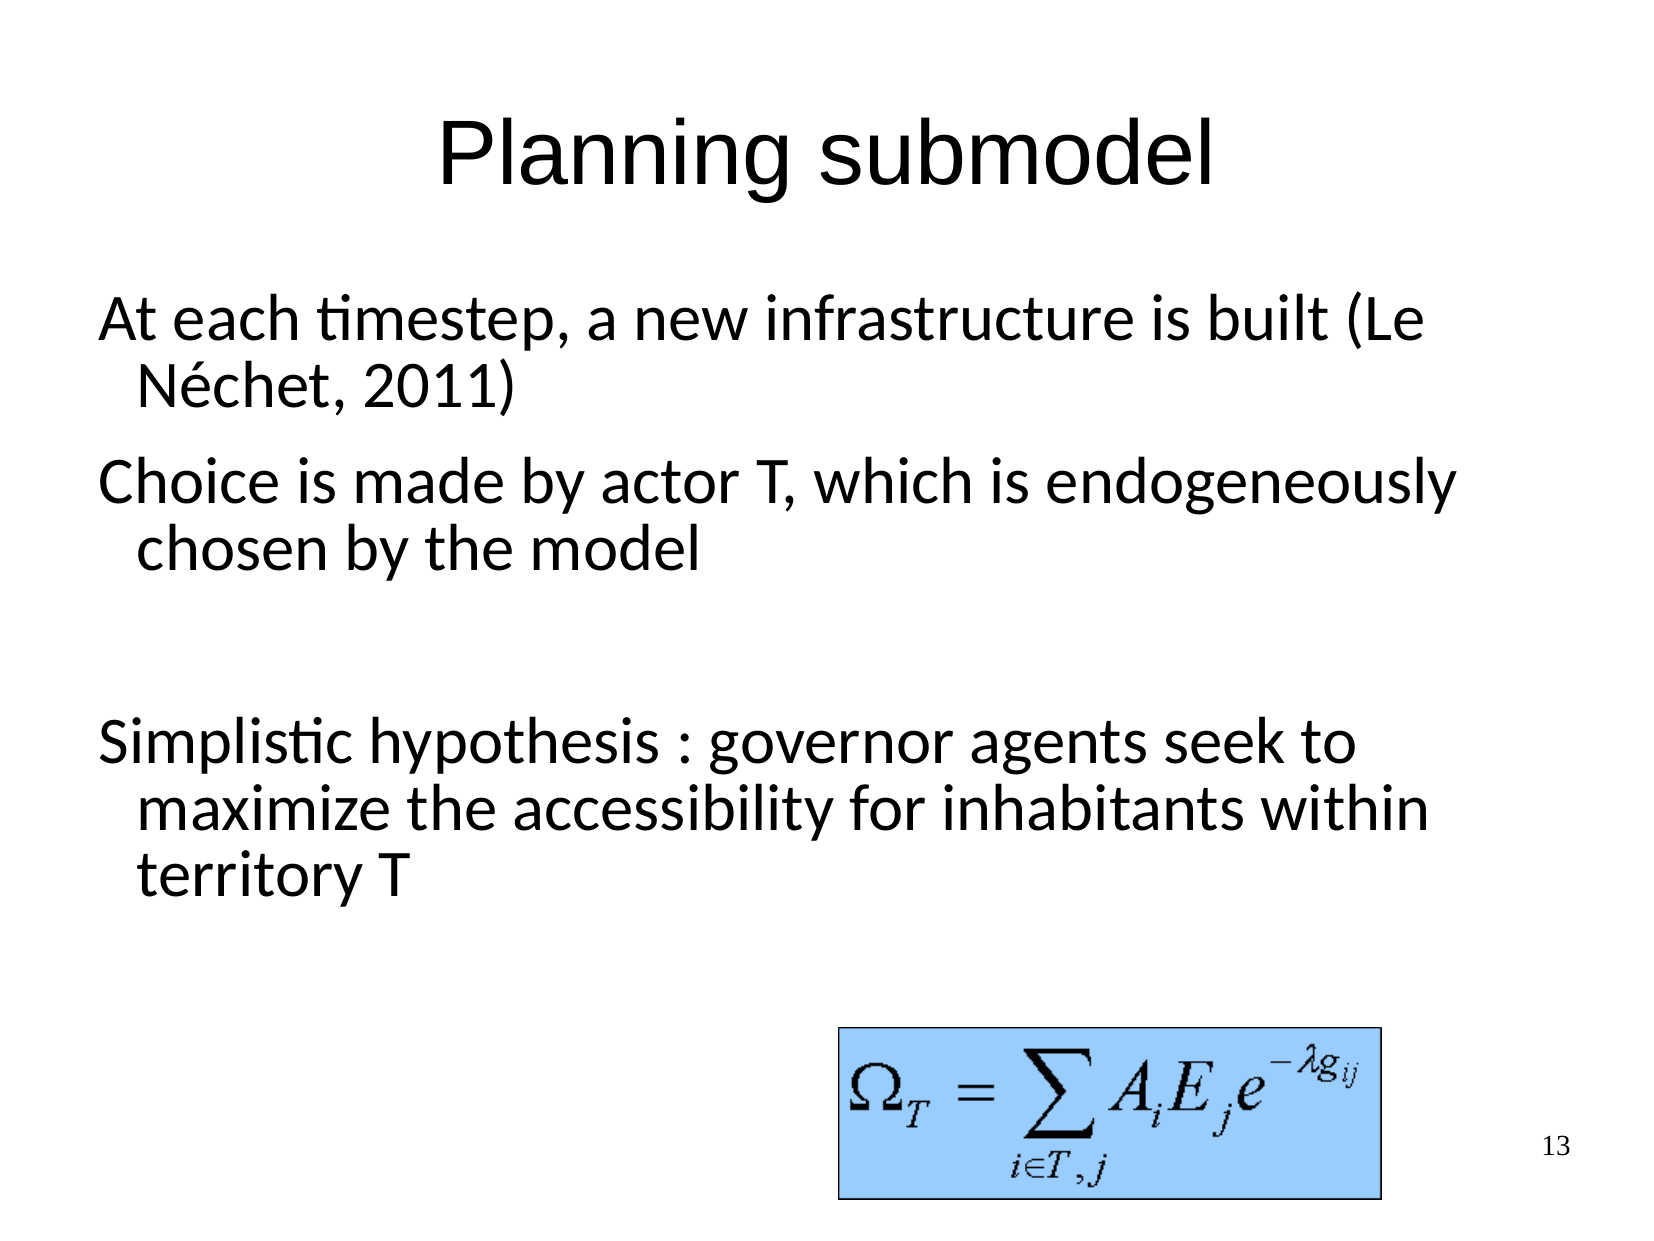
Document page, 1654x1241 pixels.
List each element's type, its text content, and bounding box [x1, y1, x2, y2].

picture [838, 1027, 1382, 1200]
title Planning submodel [82, 49, 1571, 257]
list At each timestep, a new infrastructure is built (Le Néchet, 2011) Choice is made by actor T, which is endogeneously chosen by the model Simplistic hypothesis : governor agents seek to maximize the accessibility for inhabitants within territory T [82, 290, 1538, 1010]
